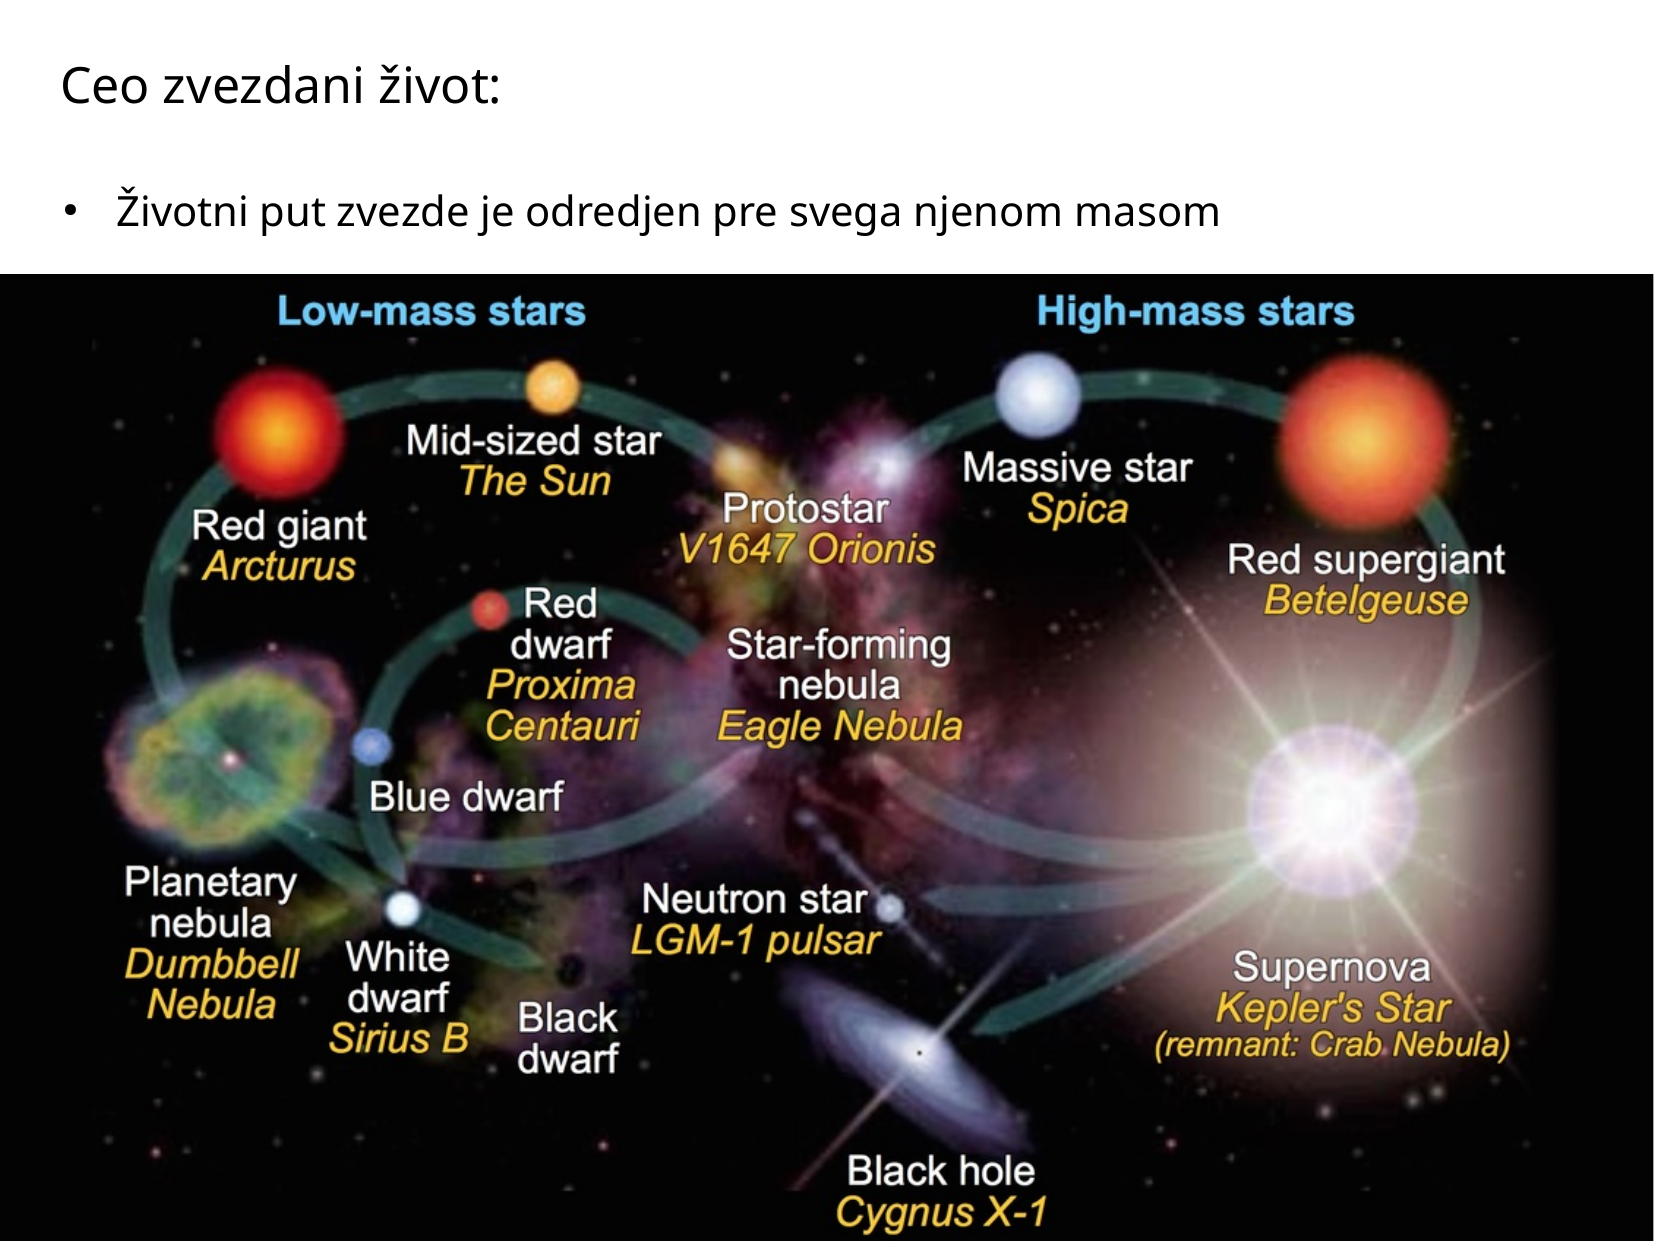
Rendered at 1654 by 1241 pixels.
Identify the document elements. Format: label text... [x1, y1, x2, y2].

title Ceo zvezdani život: [59, 17, 1648, 150]
picture [0, 274, 1654, 1241]
list Životni put zvezde je odredjen pre svega njenom masom [45, 182, 1635, 274]
